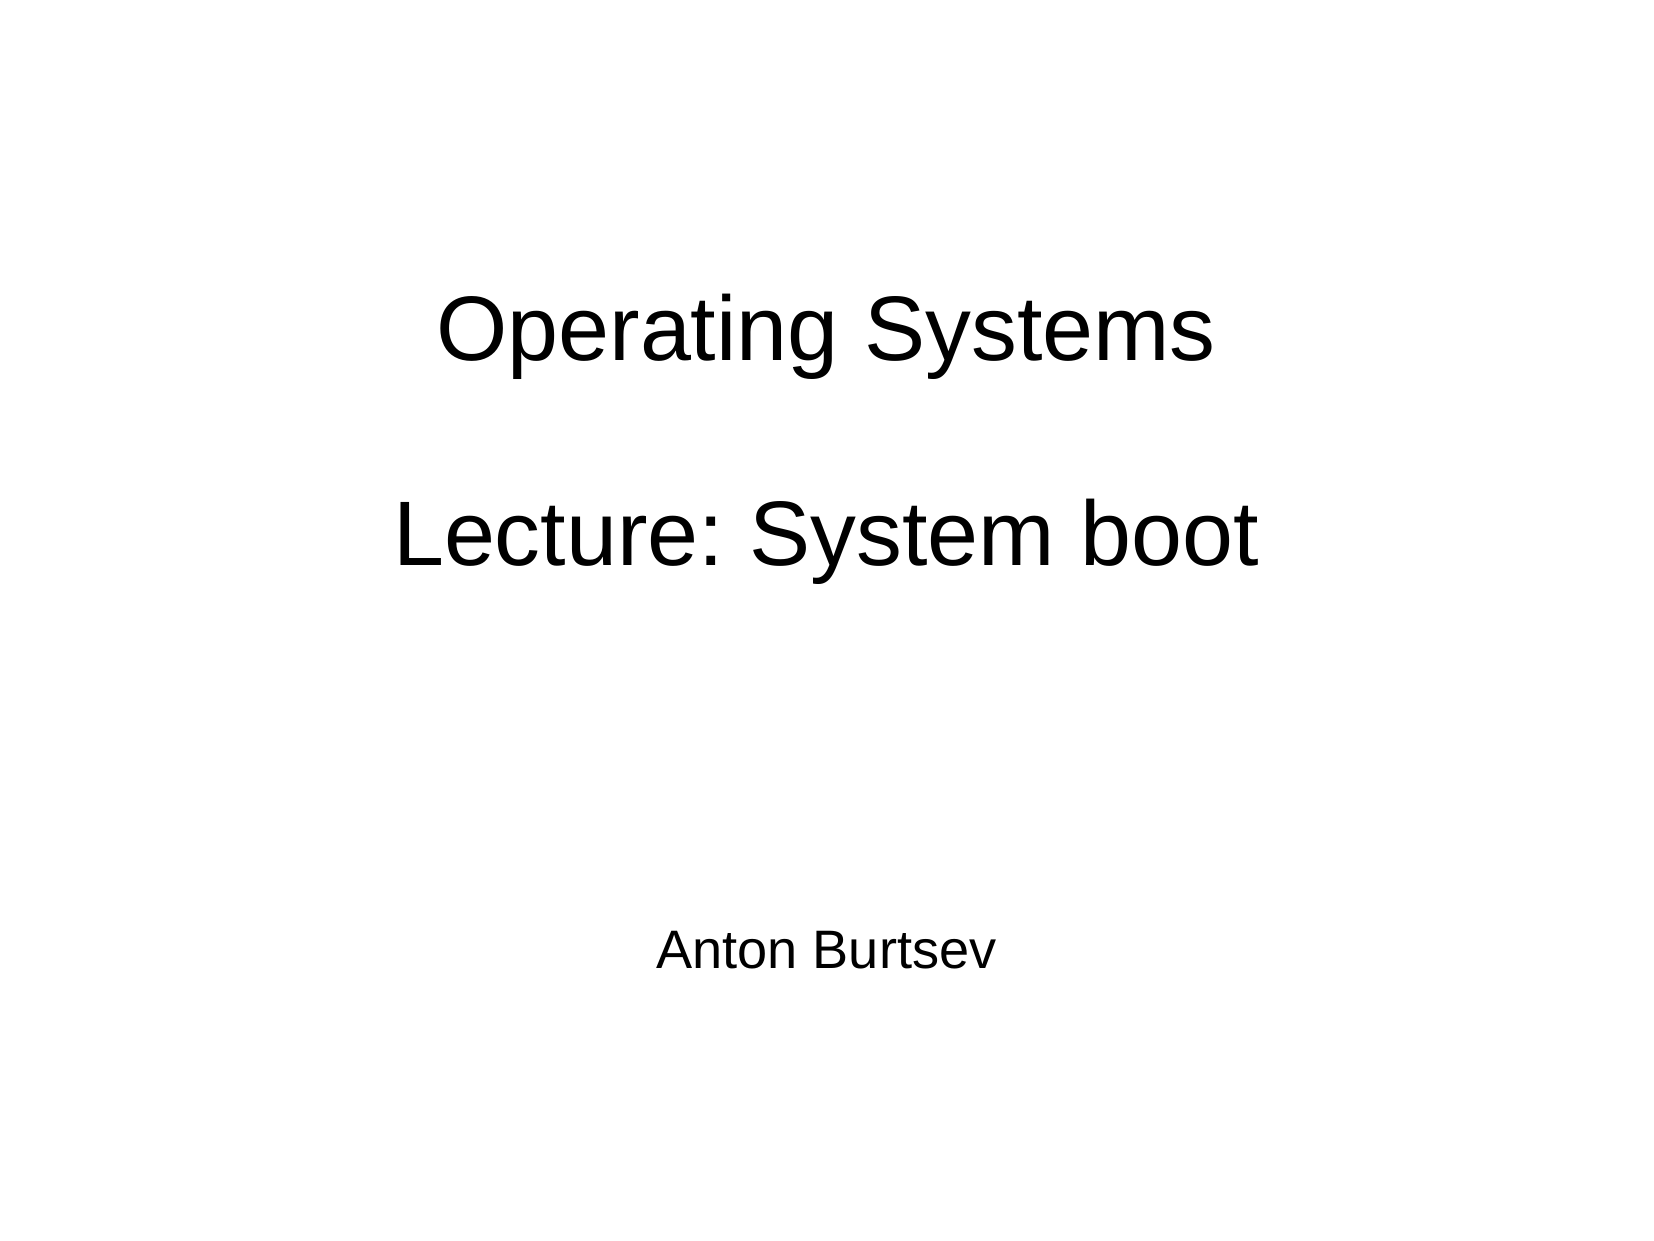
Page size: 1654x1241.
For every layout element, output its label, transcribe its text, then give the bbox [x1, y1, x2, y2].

title Operating Systems Lecture: System boot [82, 113, 1571, 637]
subtitle Anton Burtsev [82, 637, 1571, 1109]
